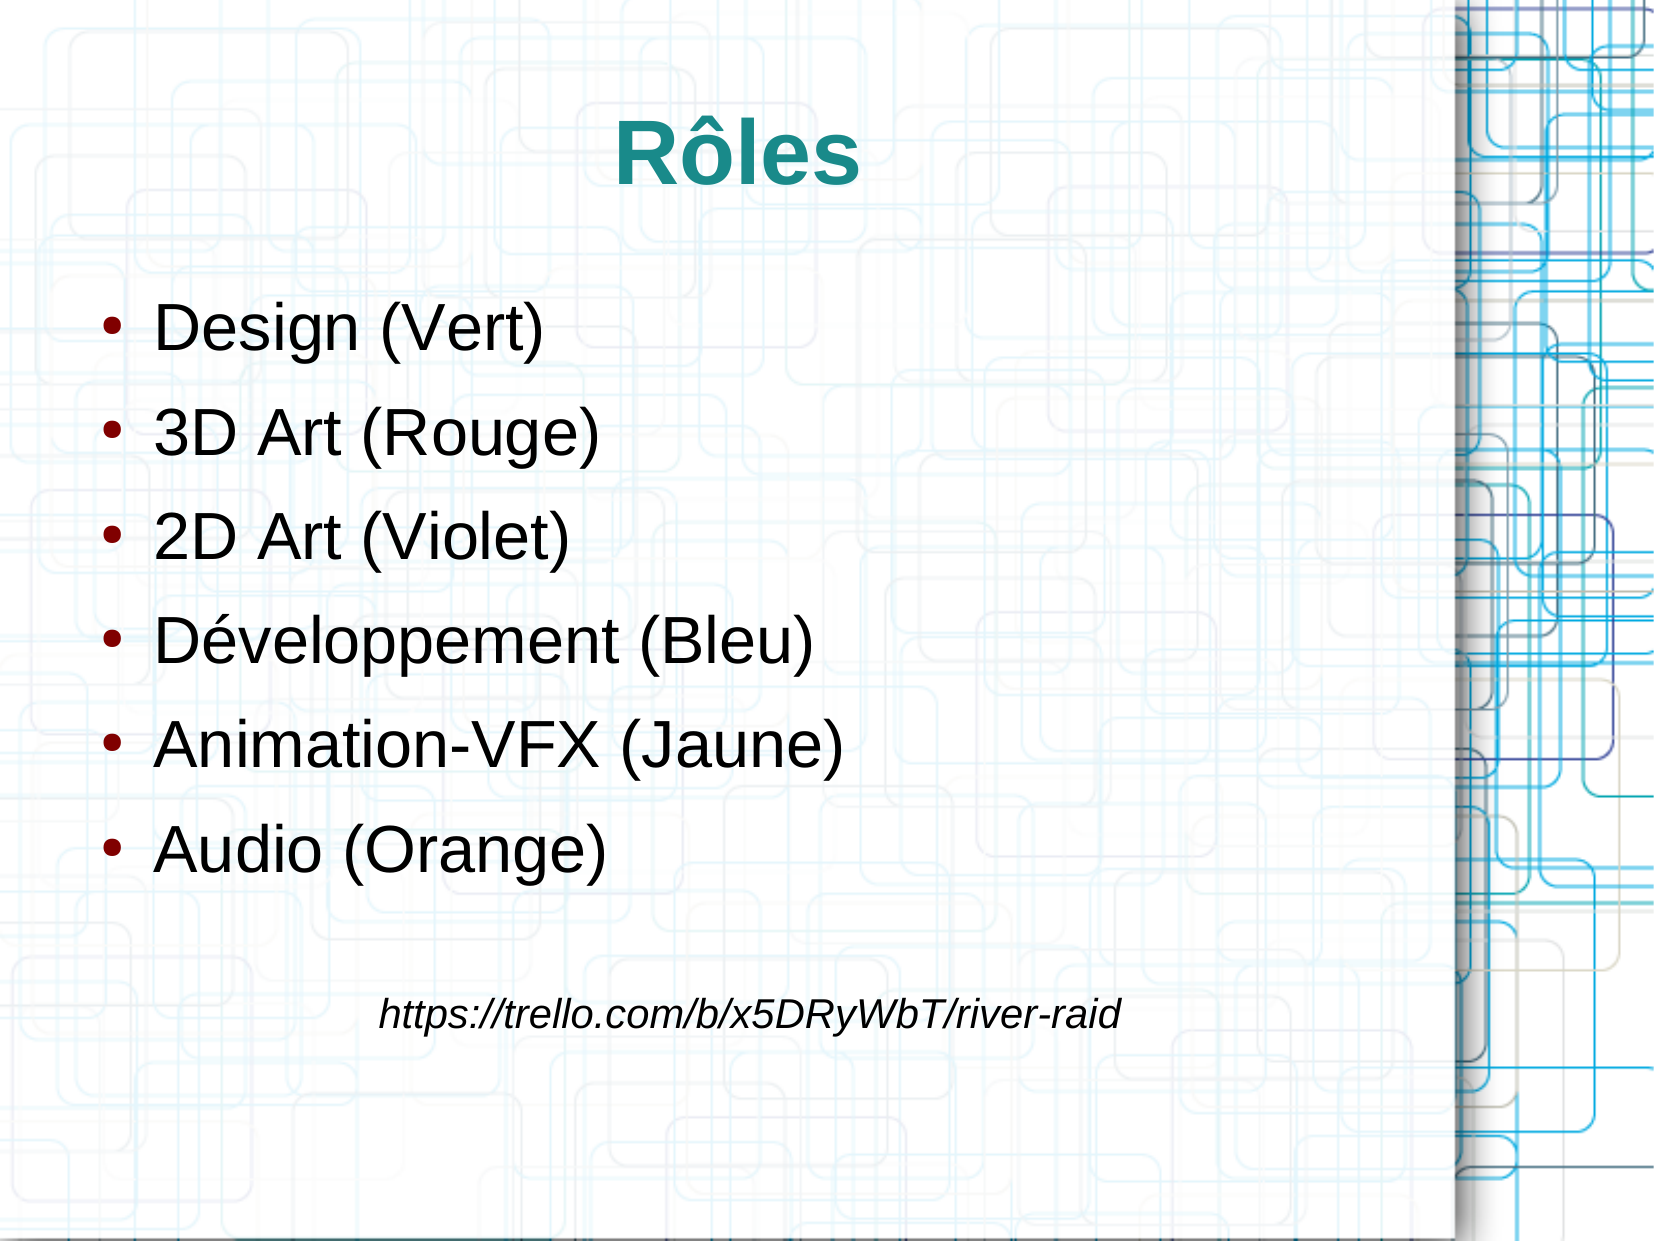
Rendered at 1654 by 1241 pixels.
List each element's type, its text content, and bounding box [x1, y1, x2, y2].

list Design (Vert) 3D Art (Rouge) 2D Art (Violet) Développement (Bleu) Animation-VFX (Jaune) Audio (Orange) https://trello.com/b/x5DRyWbT/river-raid [82, 290, 1418, 1187]
picture [0, 0, 1654, 1241]
title Rôles [59, 49, 1418, 257]
